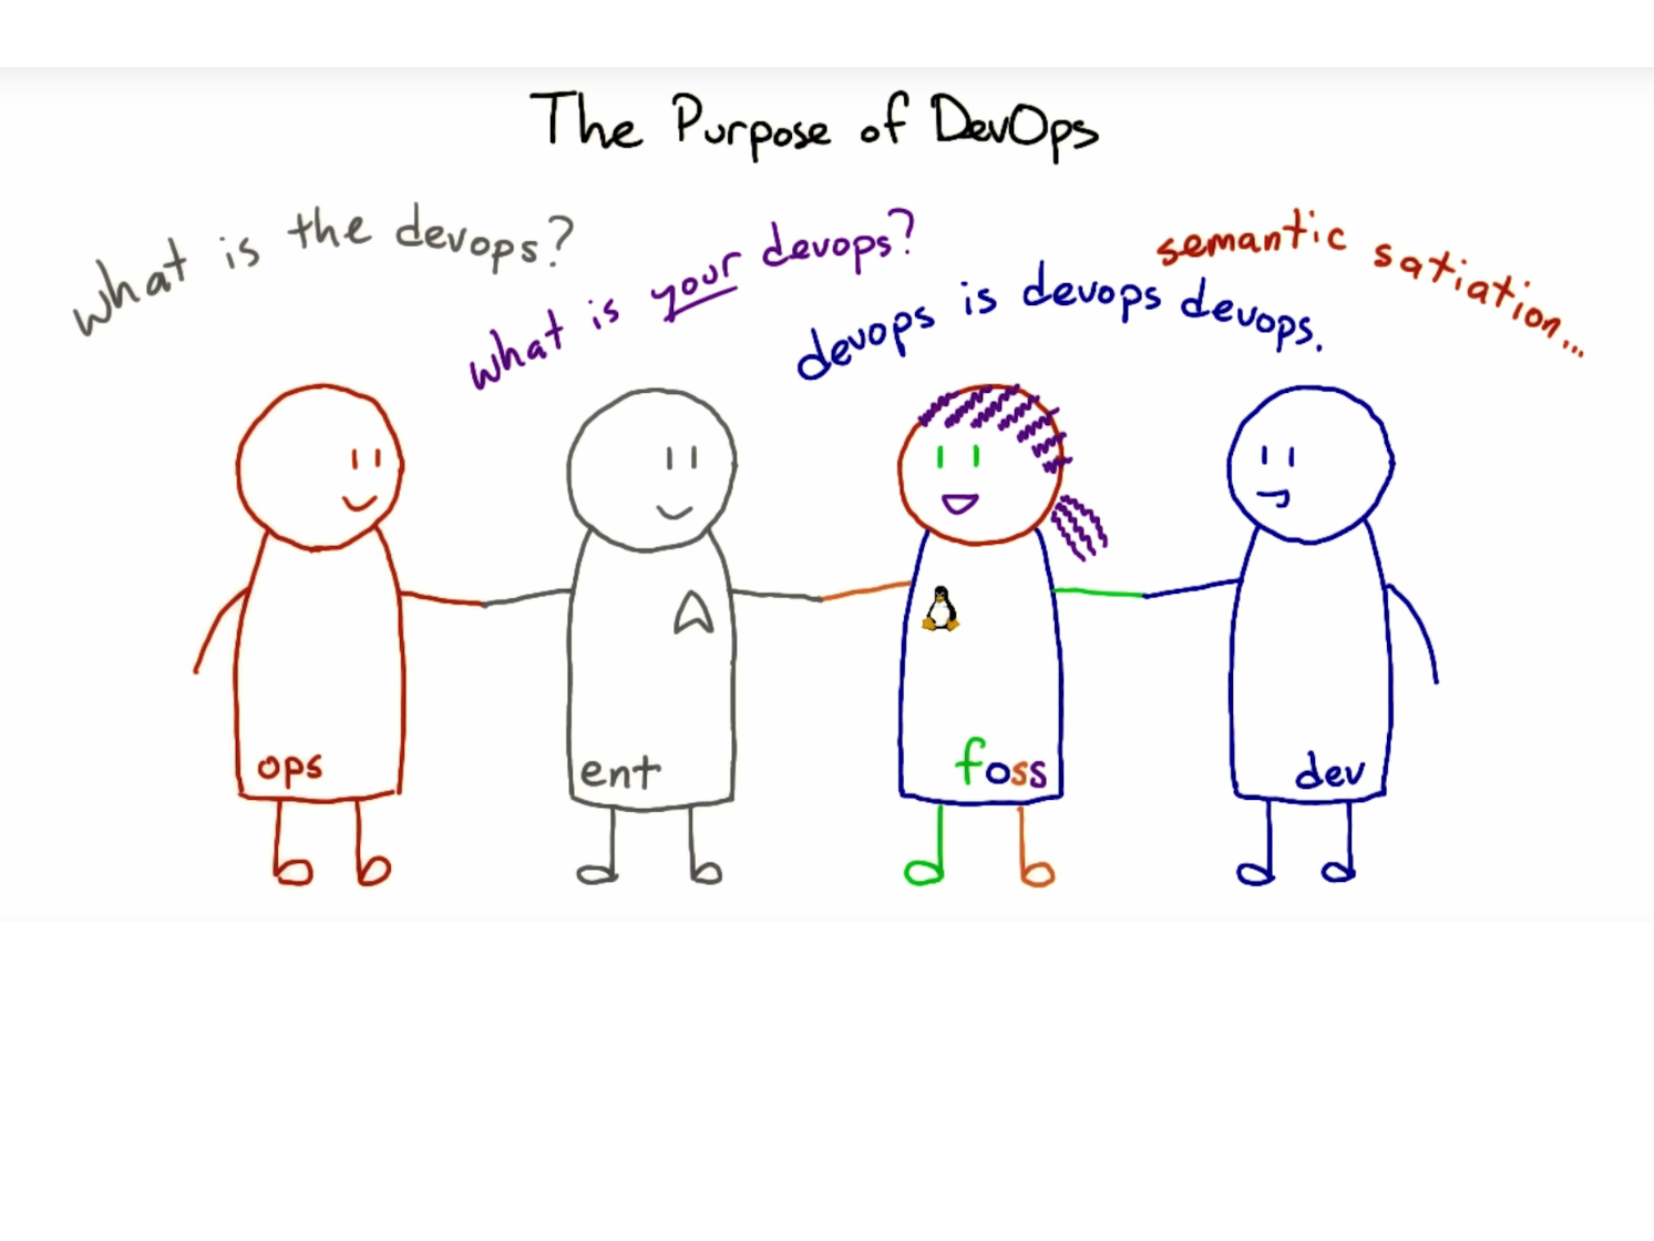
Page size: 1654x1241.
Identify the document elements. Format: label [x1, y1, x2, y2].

picture [0, 67, 1654, 923]
